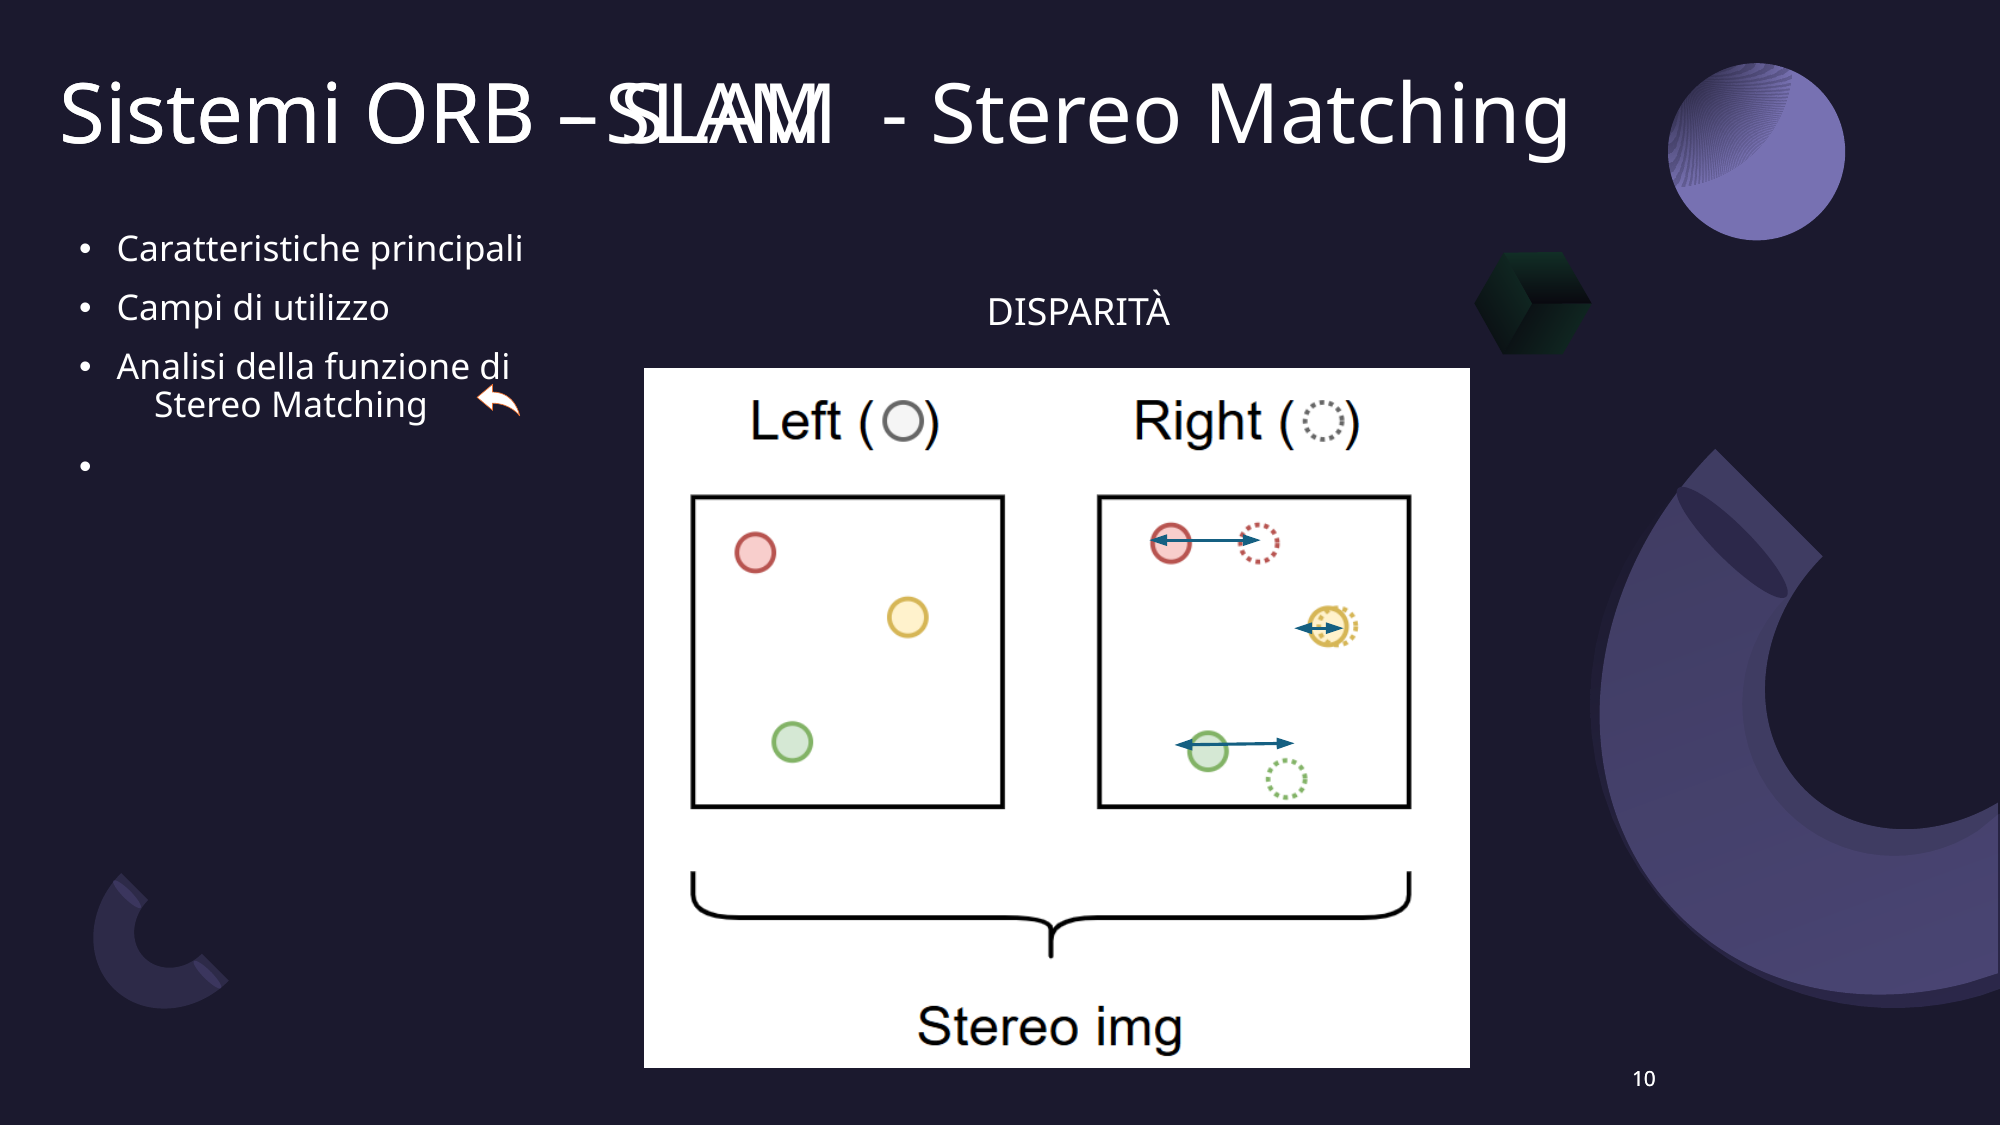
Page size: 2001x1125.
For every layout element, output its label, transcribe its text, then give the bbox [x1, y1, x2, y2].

text_box Sistemi ORB – SLAM - Stereo Matching [59, 60, 1632, 174]
text_box DISPARITÀ [971, 280, 1189, 342]
picture [472, 374, 525, 426]
picture [644, 368, 1470, 1068]
text_box Caratteristiche principali Campi di utilizzo Analisi della funzione di Stereo Matching [79, 230, 544, 479]
text_box [1632, 1067, 1910, 1093]
